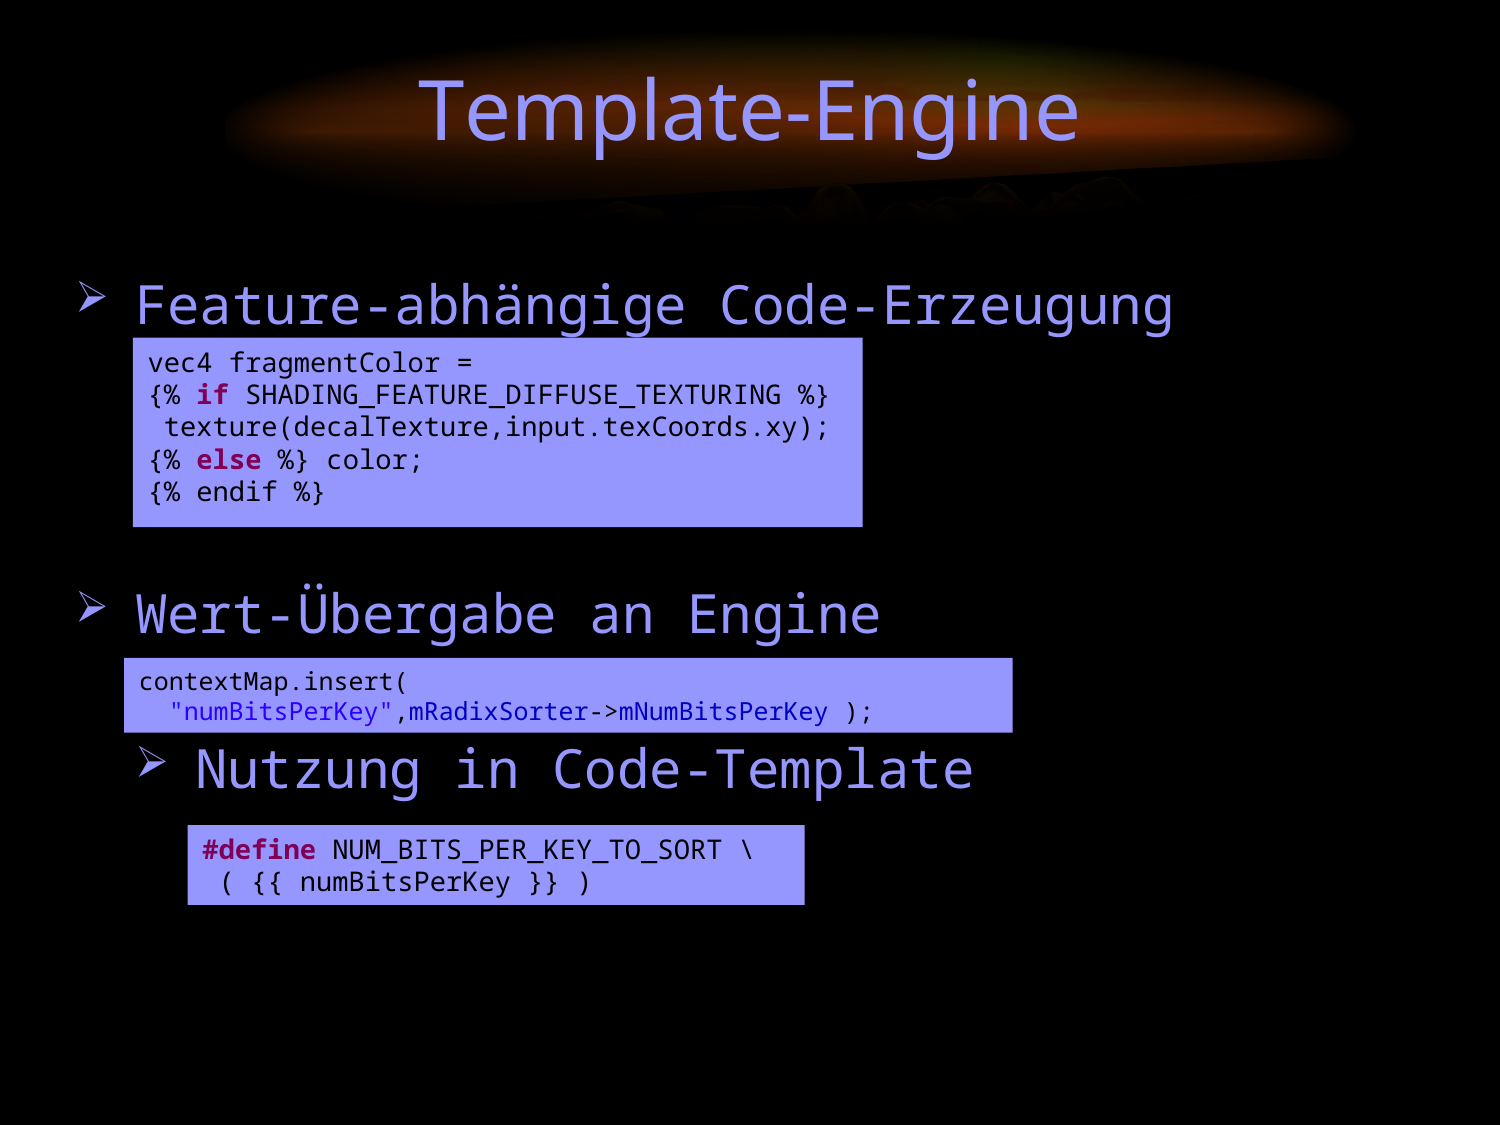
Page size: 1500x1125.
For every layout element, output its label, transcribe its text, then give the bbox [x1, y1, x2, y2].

text_box Feature-abhängige Code-Erzeugung Wert-Übergabe an Engine Nutzung in Code-Template [0, 262, 1471, 1088]
text_box contextMap.insert( "numBitsPerKey",mRadixSorter->mNumBitsPerKey ); [124, 657, 1013, 733]
text_box vec4 fragmentColor = {% if SHADING_FEATURE_DIFFUSE_TEXTURING %} texture(decalTexture,input.texCoords.xy); {% else %} color; {% endif %} [132, 337, 863, 528]
text_box [112, 0, 1463, 241]
text_box Template-Engine [75, 0, 1426, 216]
text_box #define NUM_BITS_PER_KEY_TO_SORT \ ( {{ numBitsPerKey }} ) [187, 825, 805, 905]
